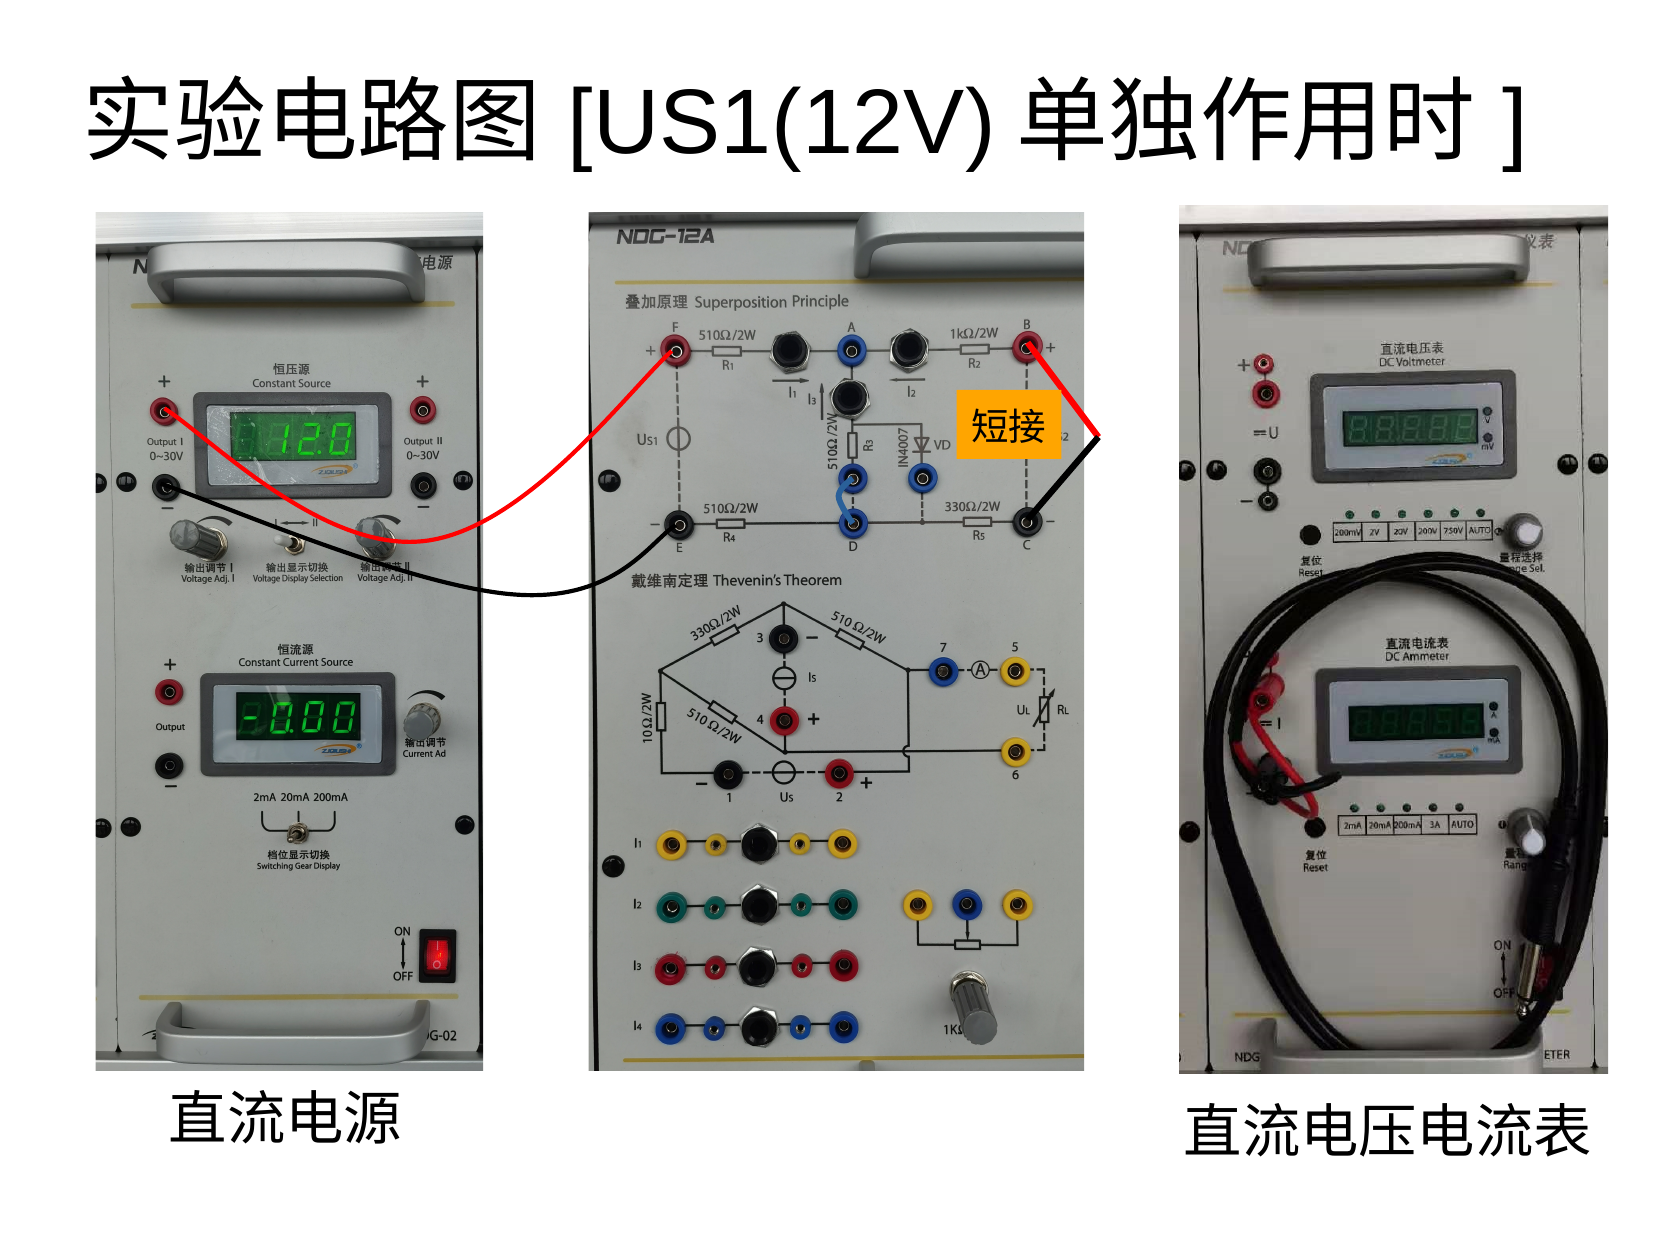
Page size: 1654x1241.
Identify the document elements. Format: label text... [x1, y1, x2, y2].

title 实验电路图[US1(12V)单独作用时] [82, 46, 1571, 180]
picture [588, 212, 1085, 1071]
picture [1179, 205, 1609, 1074]
picture [95, 212, 484, 1071]
text_box 直流电压电流表 [1169, 1086, 1607, 1173]
text_box 短接 [956, 389, 1062, 455]
text_box 直流电源 [154, 1073, 417, 1160]
